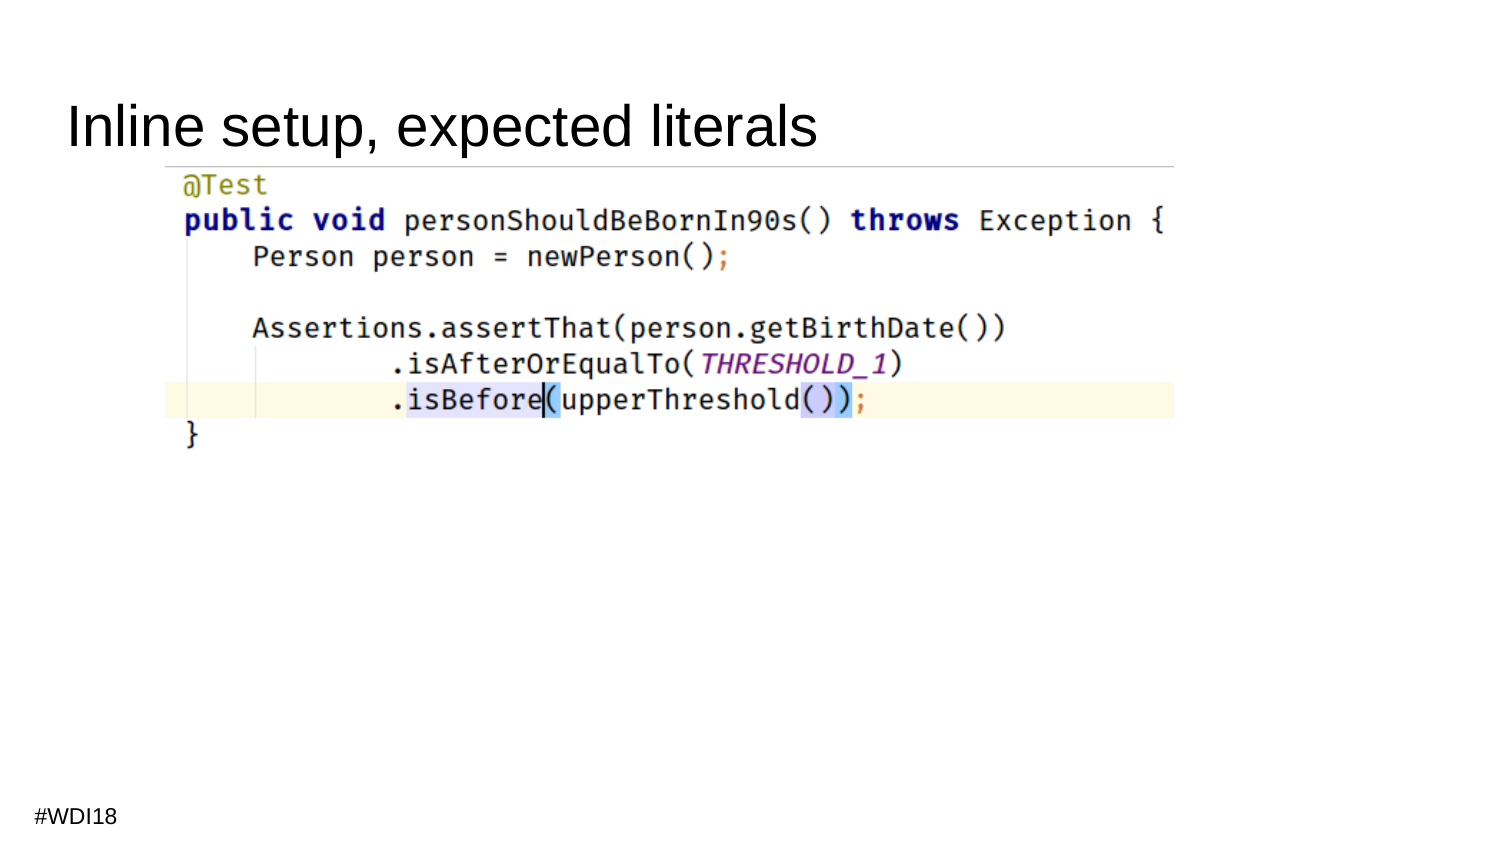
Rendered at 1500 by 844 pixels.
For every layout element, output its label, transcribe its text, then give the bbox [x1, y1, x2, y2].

picture [165, 166, 1174, 464]
title Inline setup, expected literals [51, 72, 1449, 167]
text_box #WDI18 [0, 786, 247, 844]
